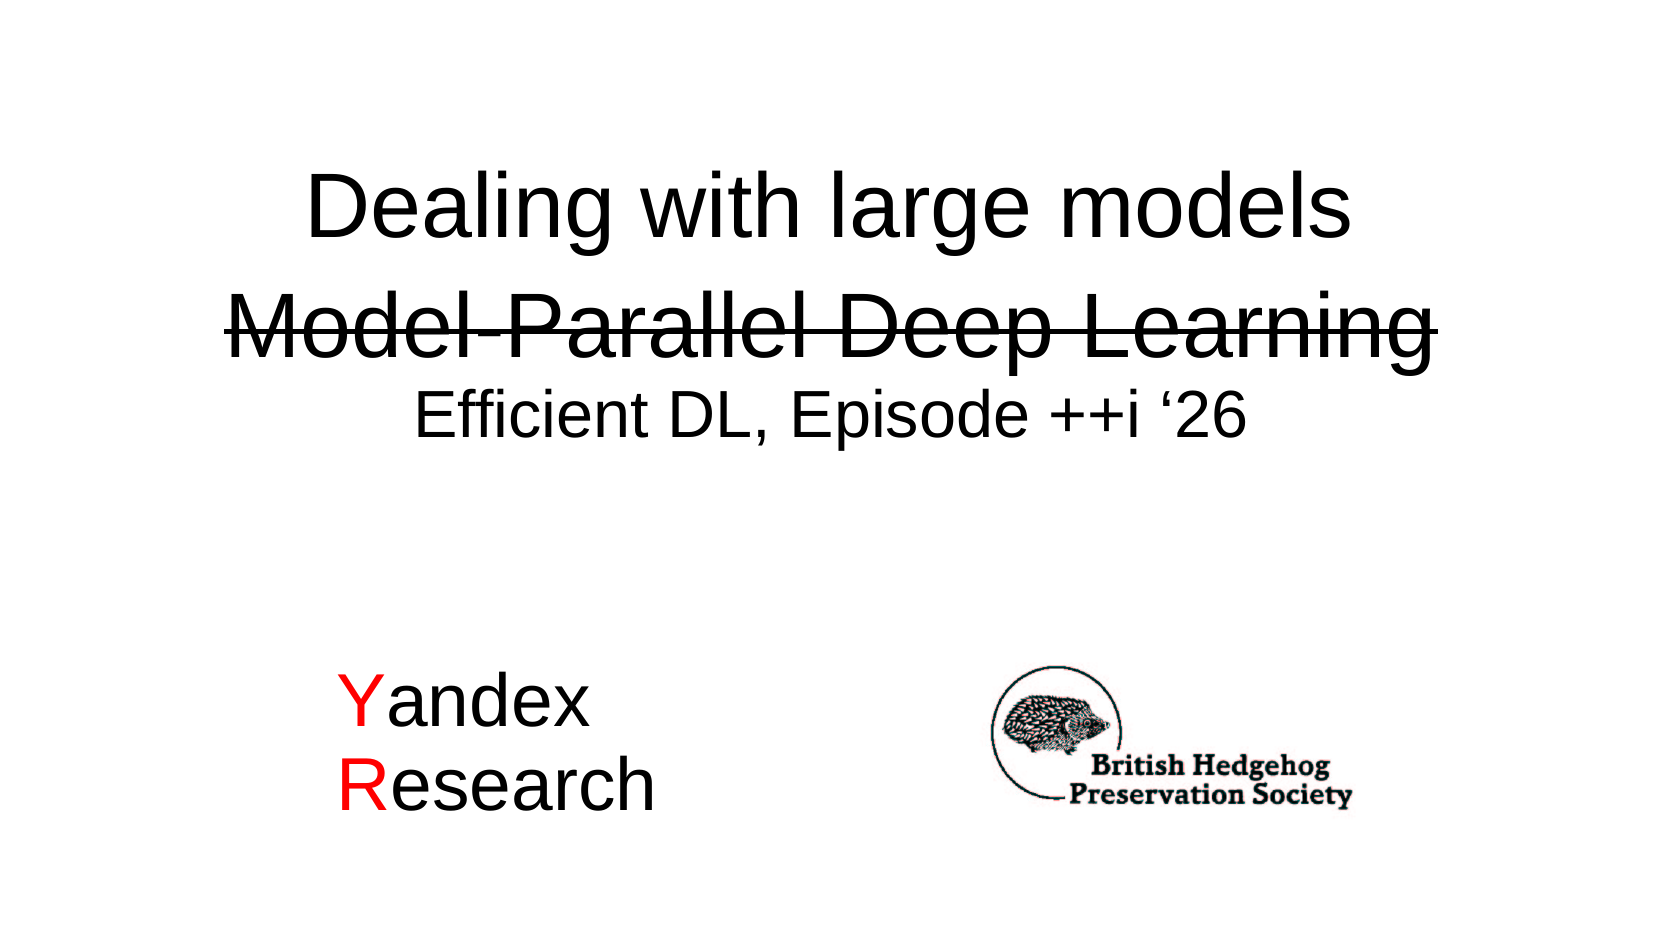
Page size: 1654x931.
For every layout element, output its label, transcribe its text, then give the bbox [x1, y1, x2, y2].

text_box Model-Parallel Deep Learning Efficient DL, Episode ++i ‘26 [0, 157, 1654, 569]
text_box Dealing with large models [208, 147, 1452, 265]
picture [933, 602, 1514, 931]
text_box Yandex Research [321, 651, 801, 872]
